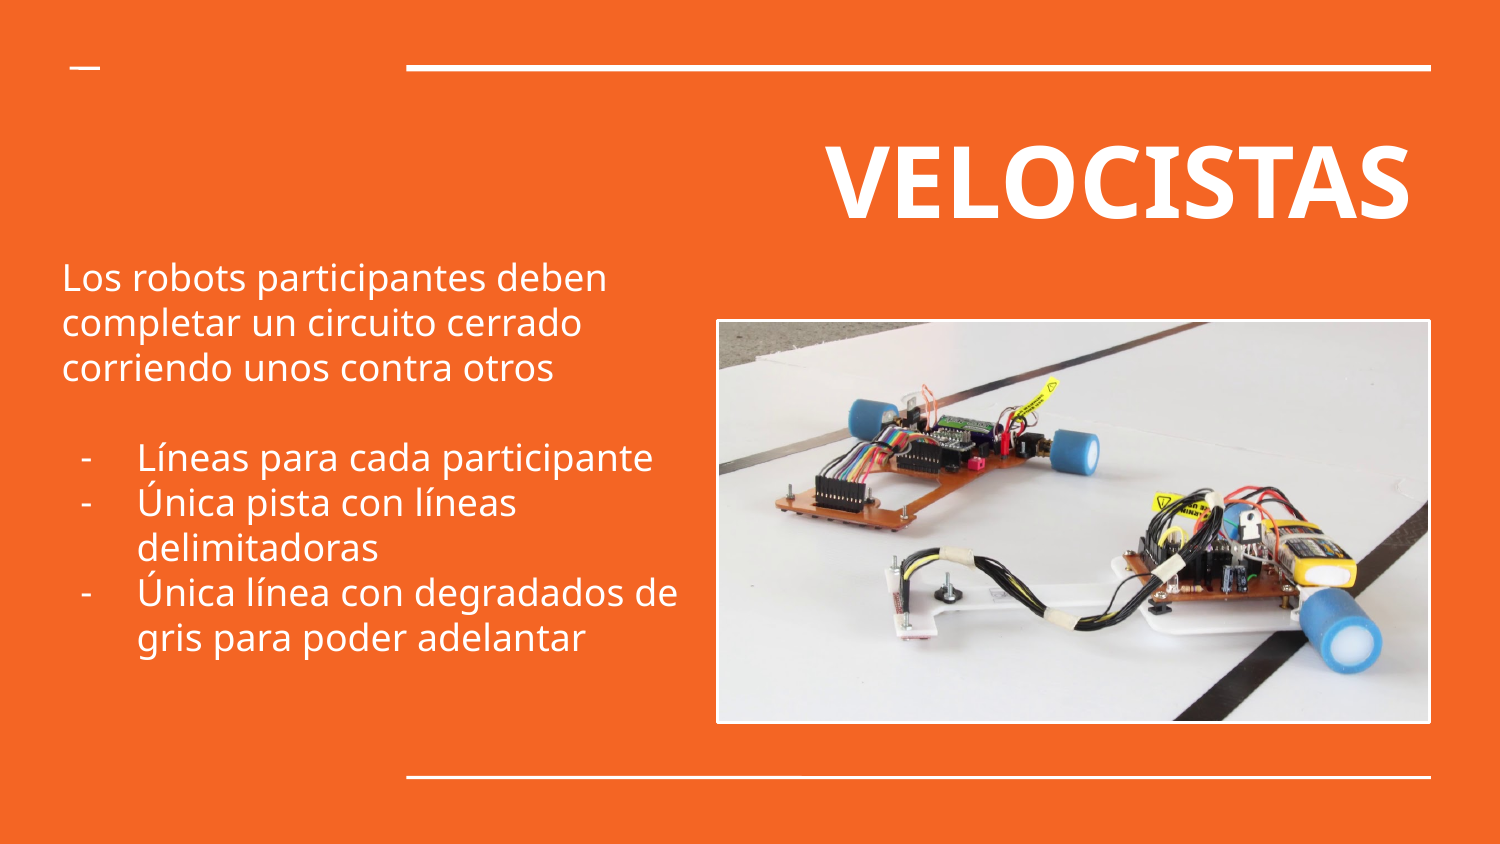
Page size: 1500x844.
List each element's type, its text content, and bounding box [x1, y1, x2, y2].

subtitle Los robots participantes deben completar un circuito cerrado corriendo unos contra otros Líneas para cada participante Única pista con líneas delimitadoras Única línea con degradados de gris para poder adelantar [46, 193, 697, 721]
picture [718, 322, 1428, 721]
title VELOCISTAS [389, 103, 1428, 243]
